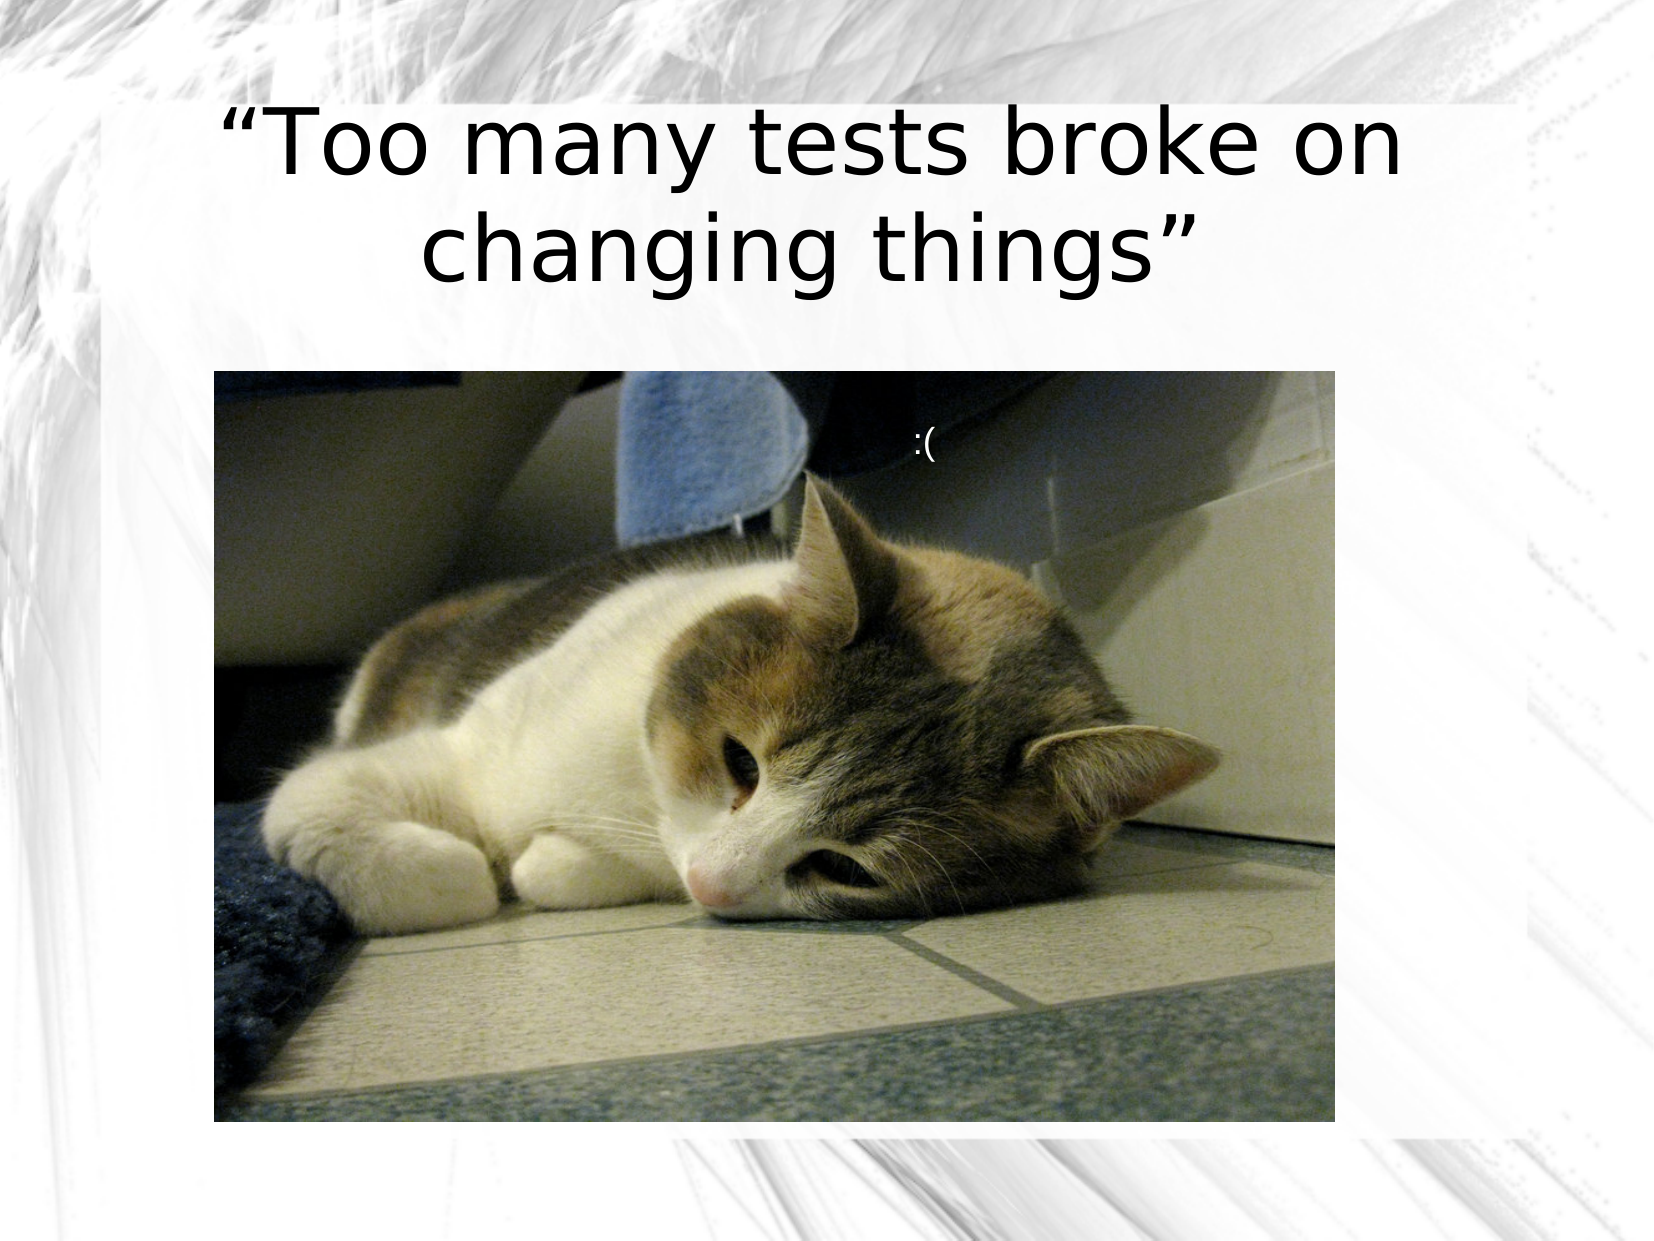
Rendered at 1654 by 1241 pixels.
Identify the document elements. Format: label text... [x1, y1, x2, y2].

text_box :( [826, 413, 1502, 613]
picture [0, 0, 1654, 1241]
title “Too many tests broke on changing things” [118, 89, 1506, 304]
